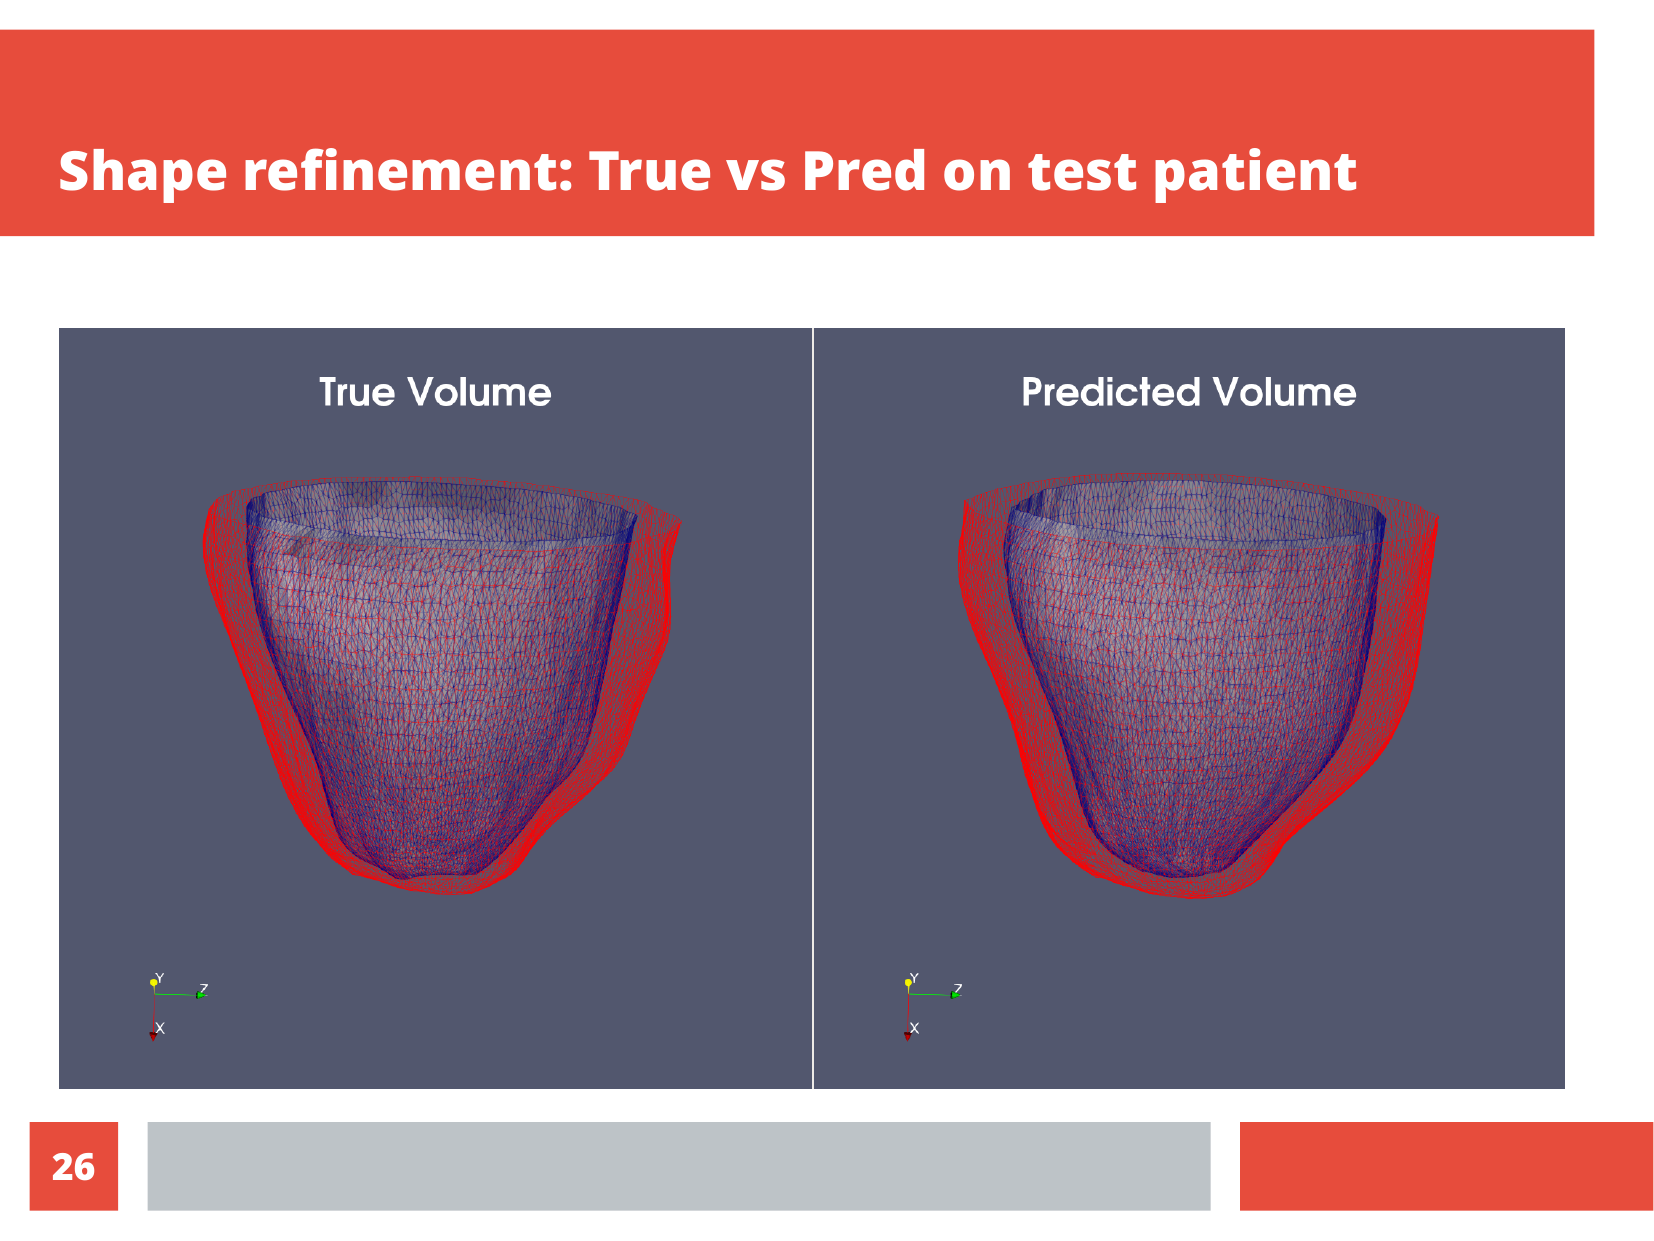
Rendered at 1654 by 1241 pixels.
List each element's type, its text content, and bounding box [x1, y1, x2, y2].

picture [59, 328, 1565, 1089]
title Shape refinement: True vs Pred on test patient [59, 59, 1595, 207]
